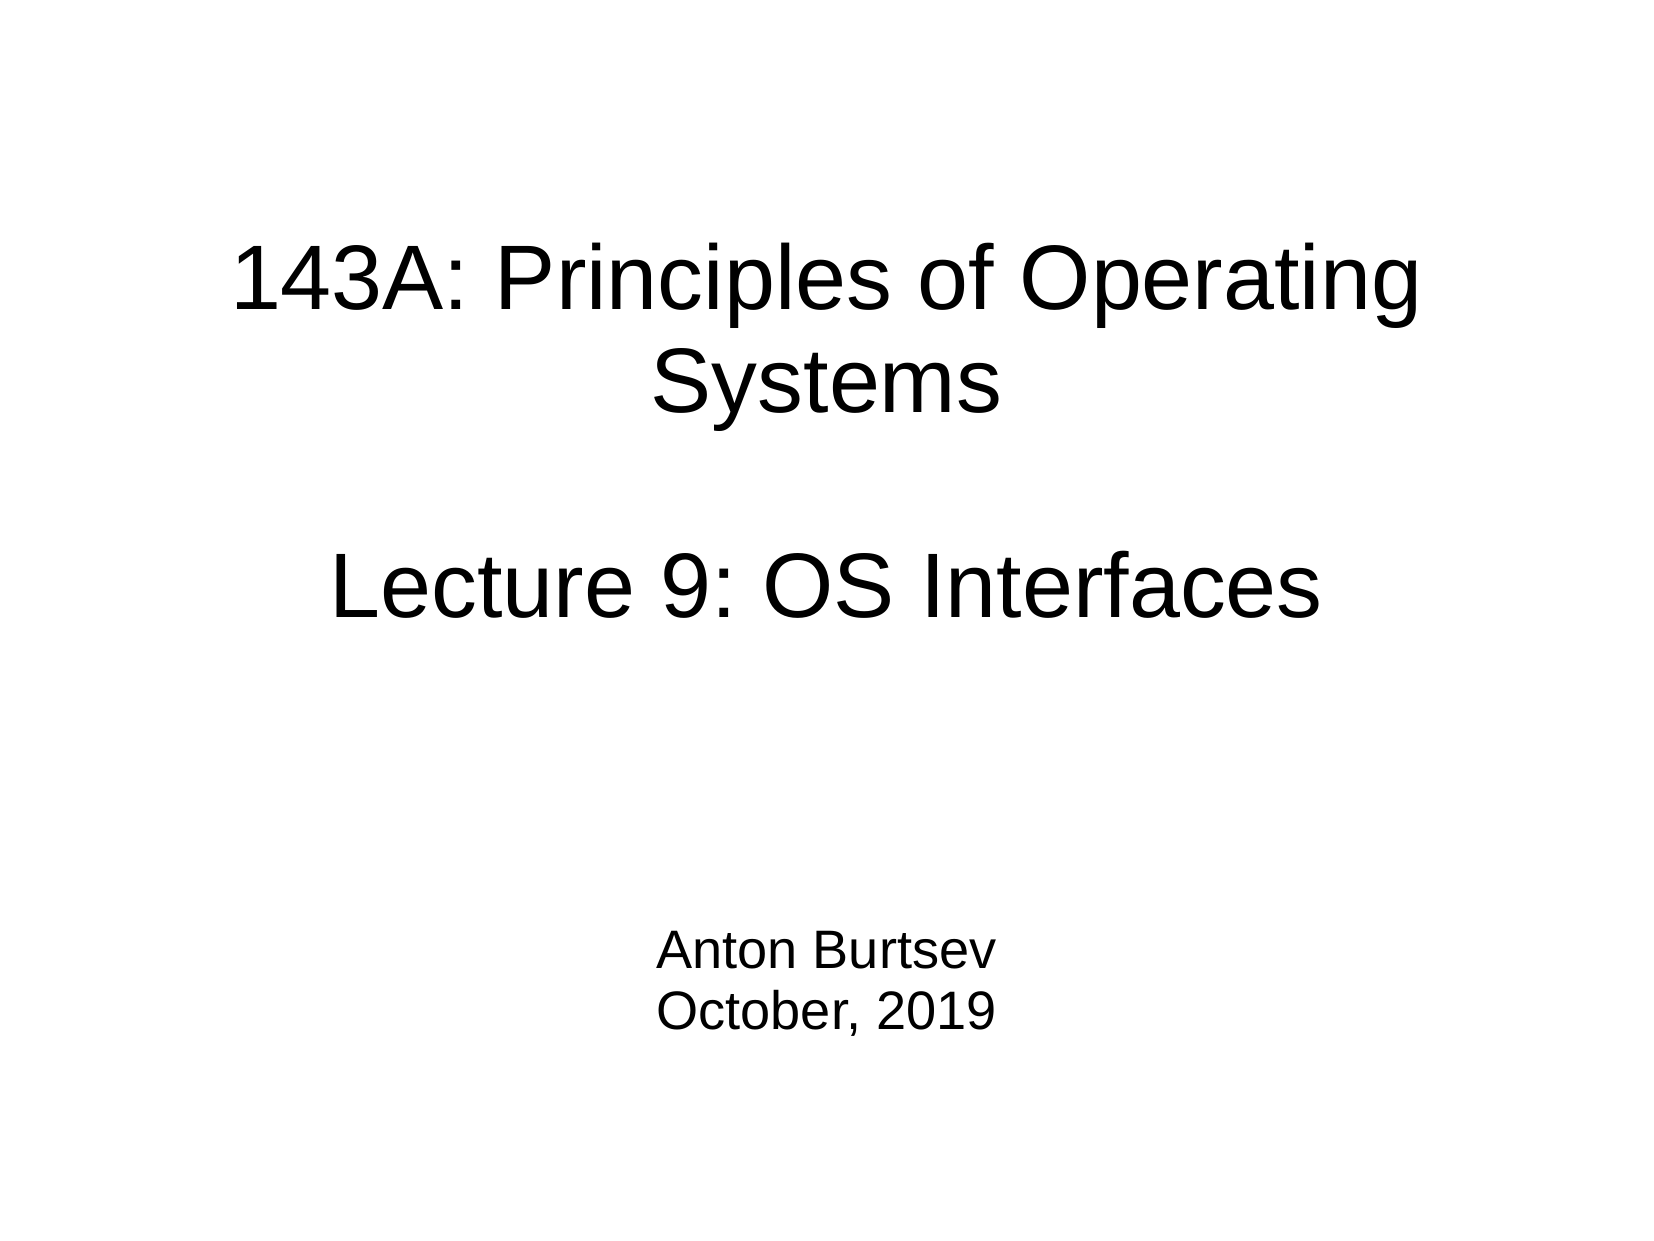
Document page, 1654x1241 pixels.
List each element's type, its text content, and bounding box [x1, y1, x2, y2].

subtitle Anton Burtsev October, 2019 [82, 637, 1571, 1109]
title 143A: Principles of Operating Systems Lecture 9: OS Interfaces [82, 113, 1571, 637]
